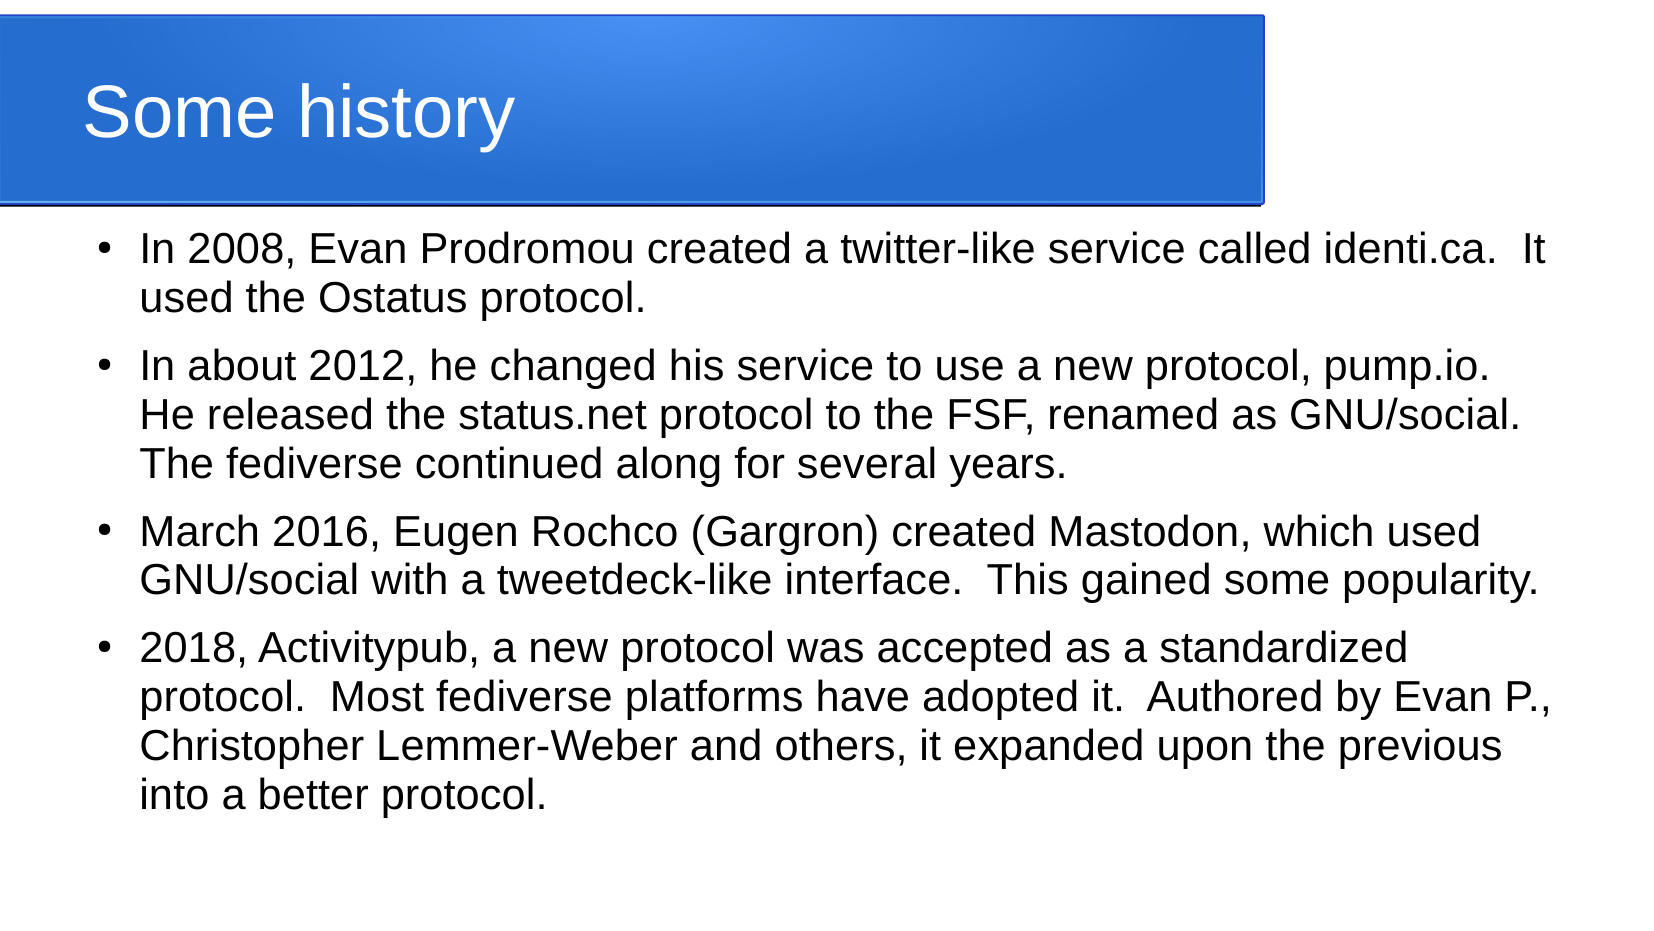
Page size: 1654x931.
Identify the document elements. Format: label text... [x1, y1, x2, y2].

title Some history [82, 35, 1235, 189]
list In 2008, Evan Prodromou created a twitter-like service called identi.ca. It used the Ostatus protocol. In about 2012, he changed his service to use a new protocol, pump.io. He released the status.net protocol to the FSF, renamed as GNU/social. The fediverse continued along for several years. March 2016, Eugen Rochco (Gargron) created Mastodon, which used GNU/social with a tweetdeck-like interface. This gained some popularity. 2018, Activitypub, a new protocol was accepted as a standardized protocol. Most fediverse platforms have adopted it. Authored by Evan P., Christopher Lemmer-Weber and others, it expanded upon the previous into a better protocol. [82, 224, 1571, 856]
